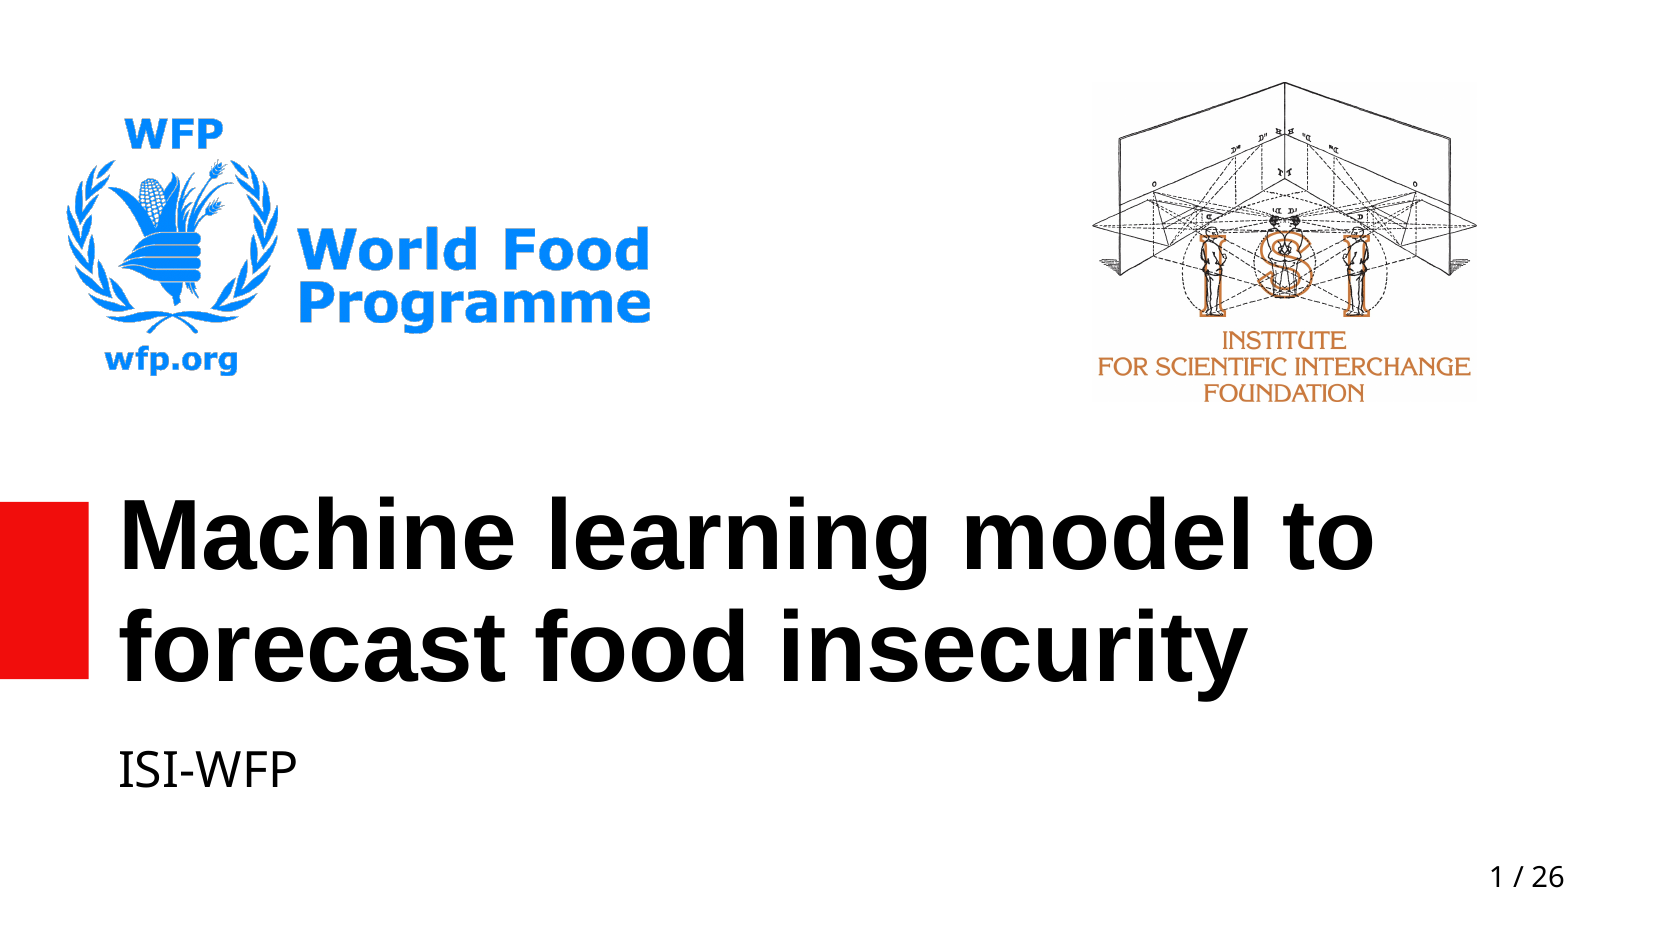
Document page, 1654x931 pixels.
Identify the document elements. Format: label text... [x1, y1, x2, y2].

title Machine learning model to forecast food insecurity [118, 478, 1536, 703]
subtitle ISI-WFP [118, 708, 1536, 827]
picture [1092, 82, 1477, 402]
picture [66, 118, 650, 376]
